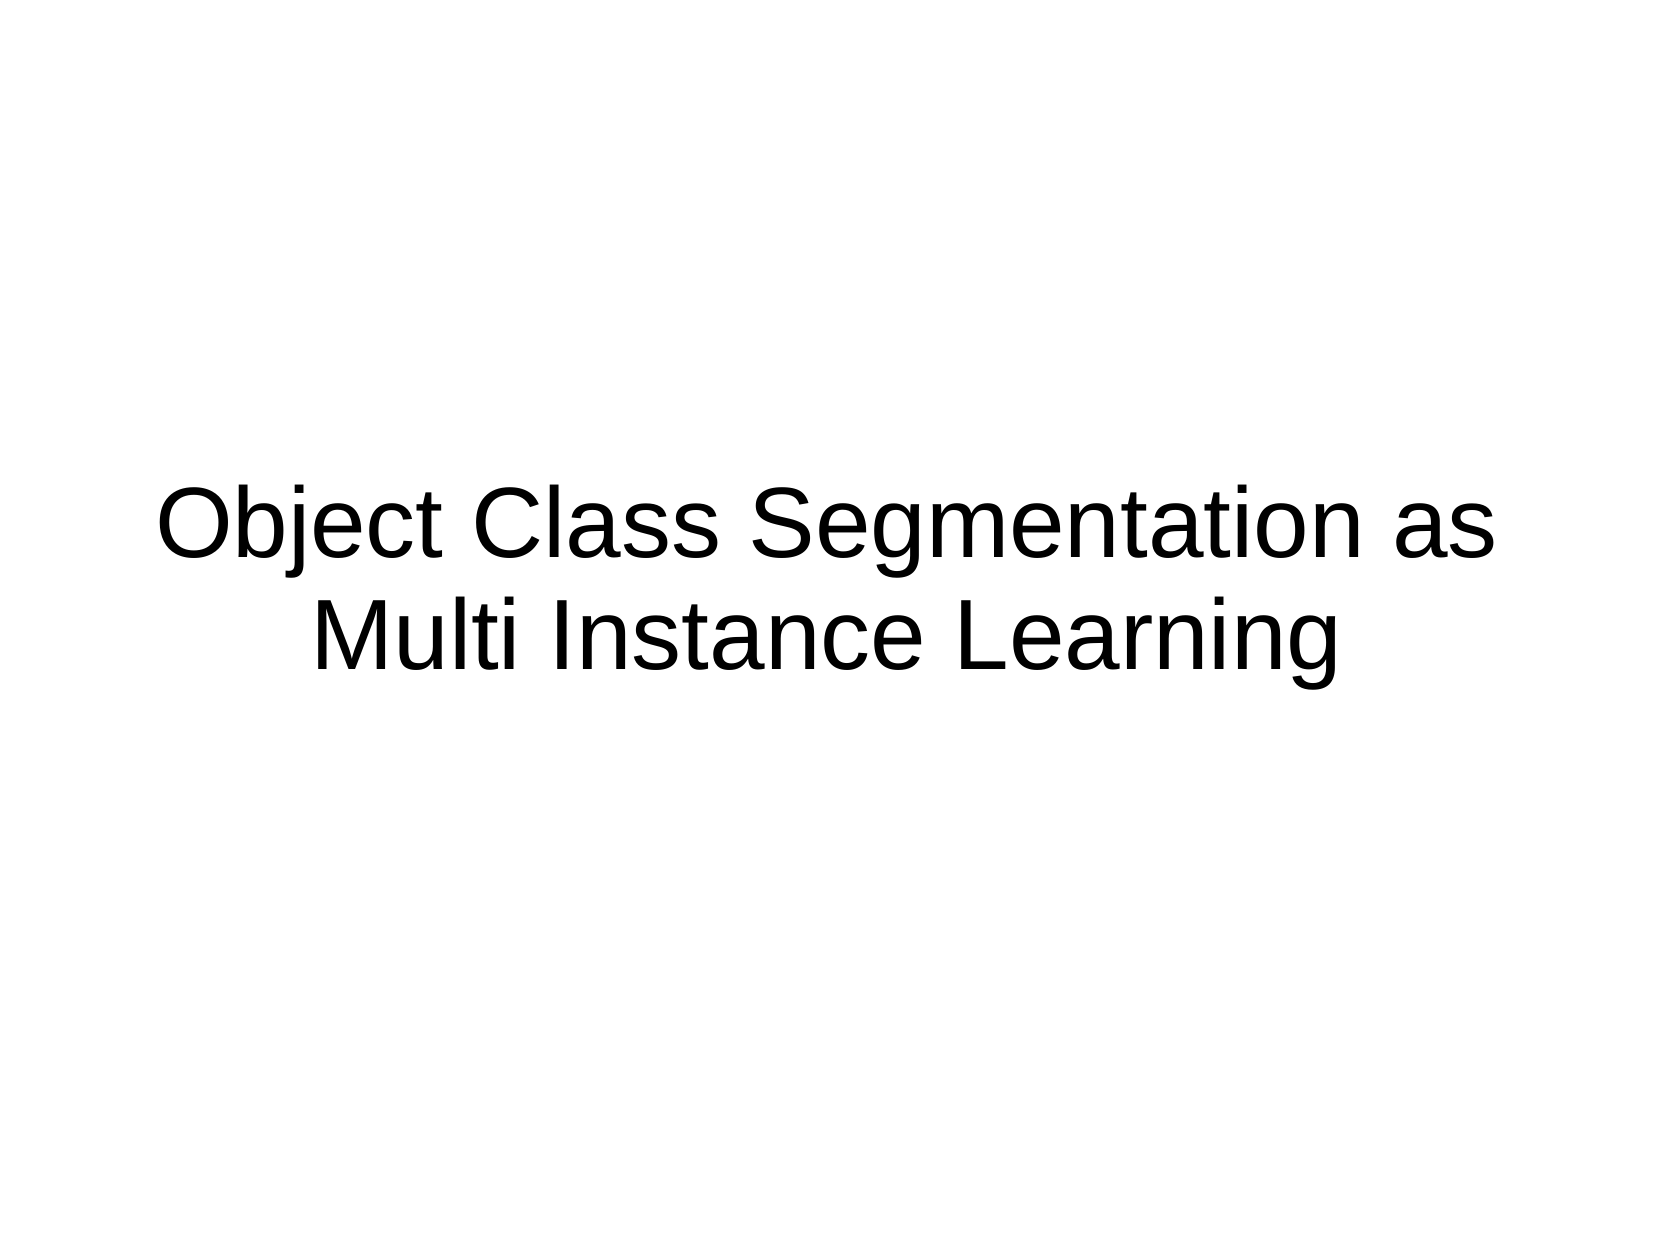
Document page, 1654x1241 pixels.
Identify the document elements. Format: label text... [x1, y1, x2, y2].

subtitle Object Class Segmentation as Multi Instance Learning [82, 49, 1571, 1109]
